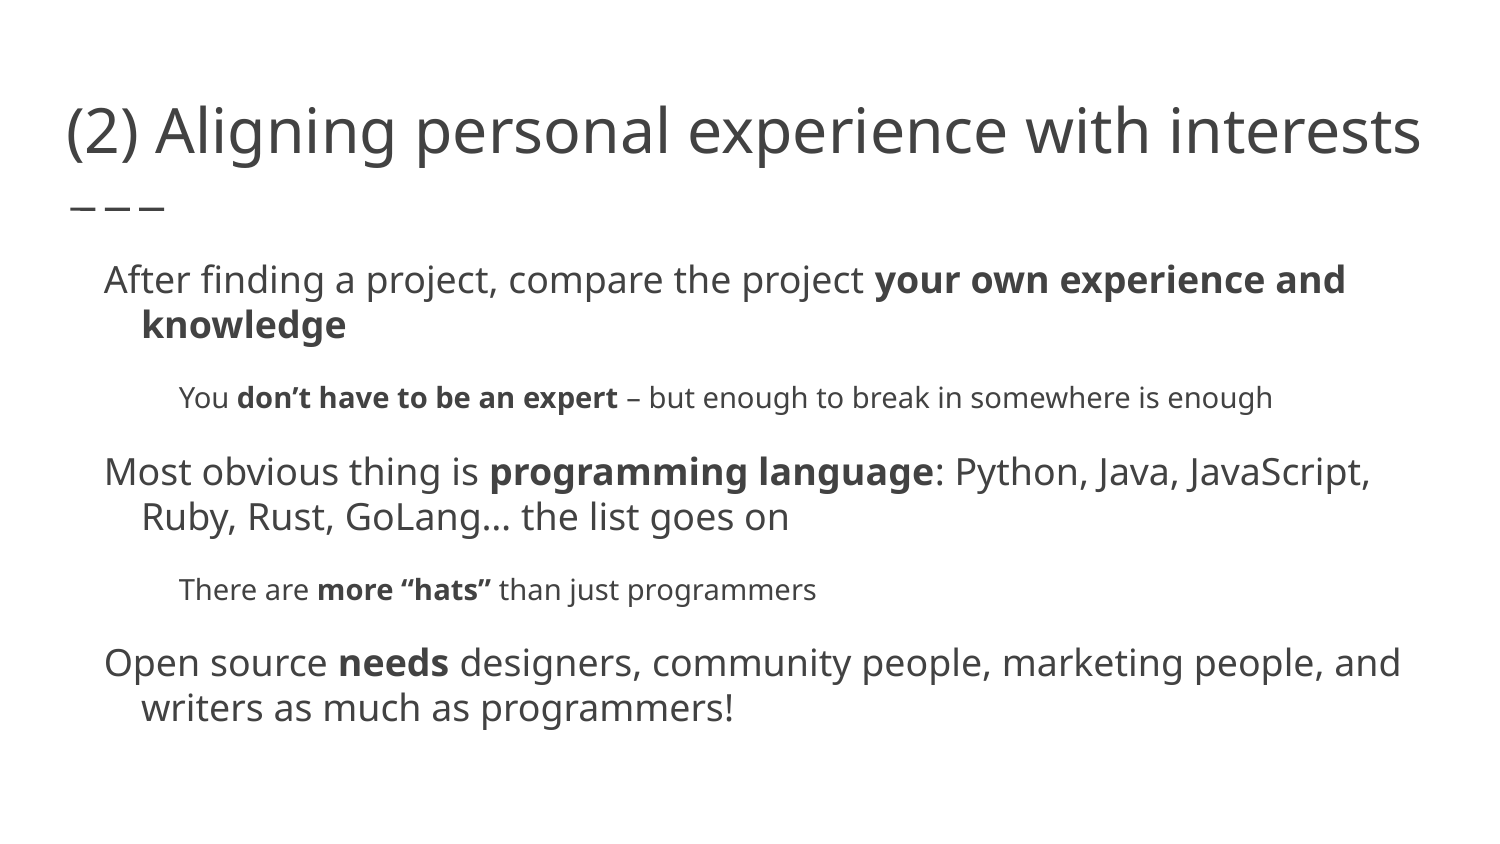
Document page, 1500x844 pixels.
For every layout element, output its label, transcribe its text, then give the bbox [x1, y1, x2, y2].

list After finding a project, compare the project your own experience and knowledge You don’t have to be an expert – but enough to break in somewhere is enough Most obvious thing is programming language: Python, Java, JavaScript, Ruby, Rust, GoLang… the list goes on There are more “hats” than just programmers Open source needs designers, community people, marketing people, and writers as much as programmers! [51, 240, 1449, 750]
title (2) Aligning personal experience with interests [51, 61, 1449, 182]
